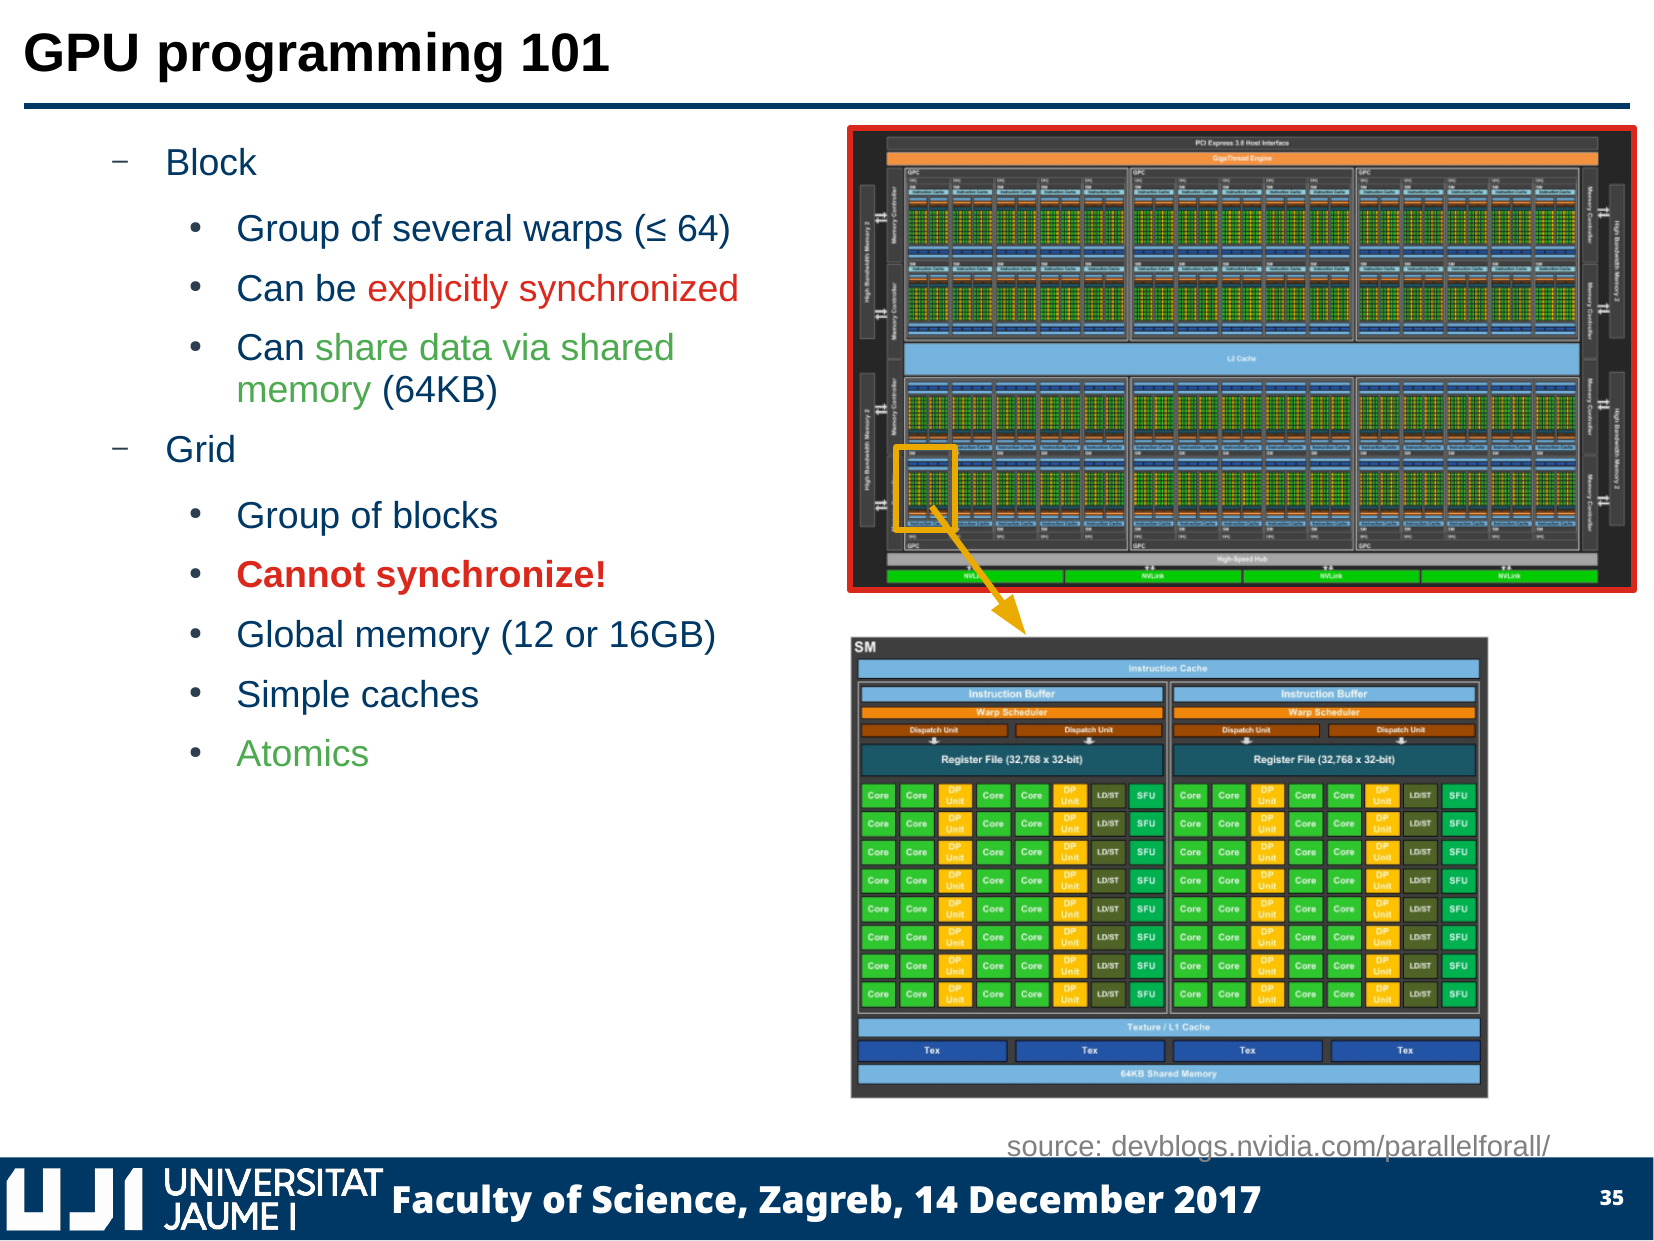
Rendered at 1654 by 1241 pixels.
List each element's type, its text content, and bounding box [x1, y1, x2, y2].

picture [850, 636, 1489, 1099]
picture [853, 131, 1631, 587]
picture [899, 450, 952, 527]
text_box source: devblogs.nvidia.com/parallelforall/ [992, 1122, 1567, 1170]
picture [0, 1158, 390, 1241]
list Block Group of several warps (≤ 64) Can be explicitly synchronized Can share data via shared memory (64KB) Grid Group of blocks Cannot synchronize! Global memory (12 or 16GB) Simple caches Atomics [23, 141, 808, 1134]
title GPU programming 101 [23, 0, 1630, 107]
